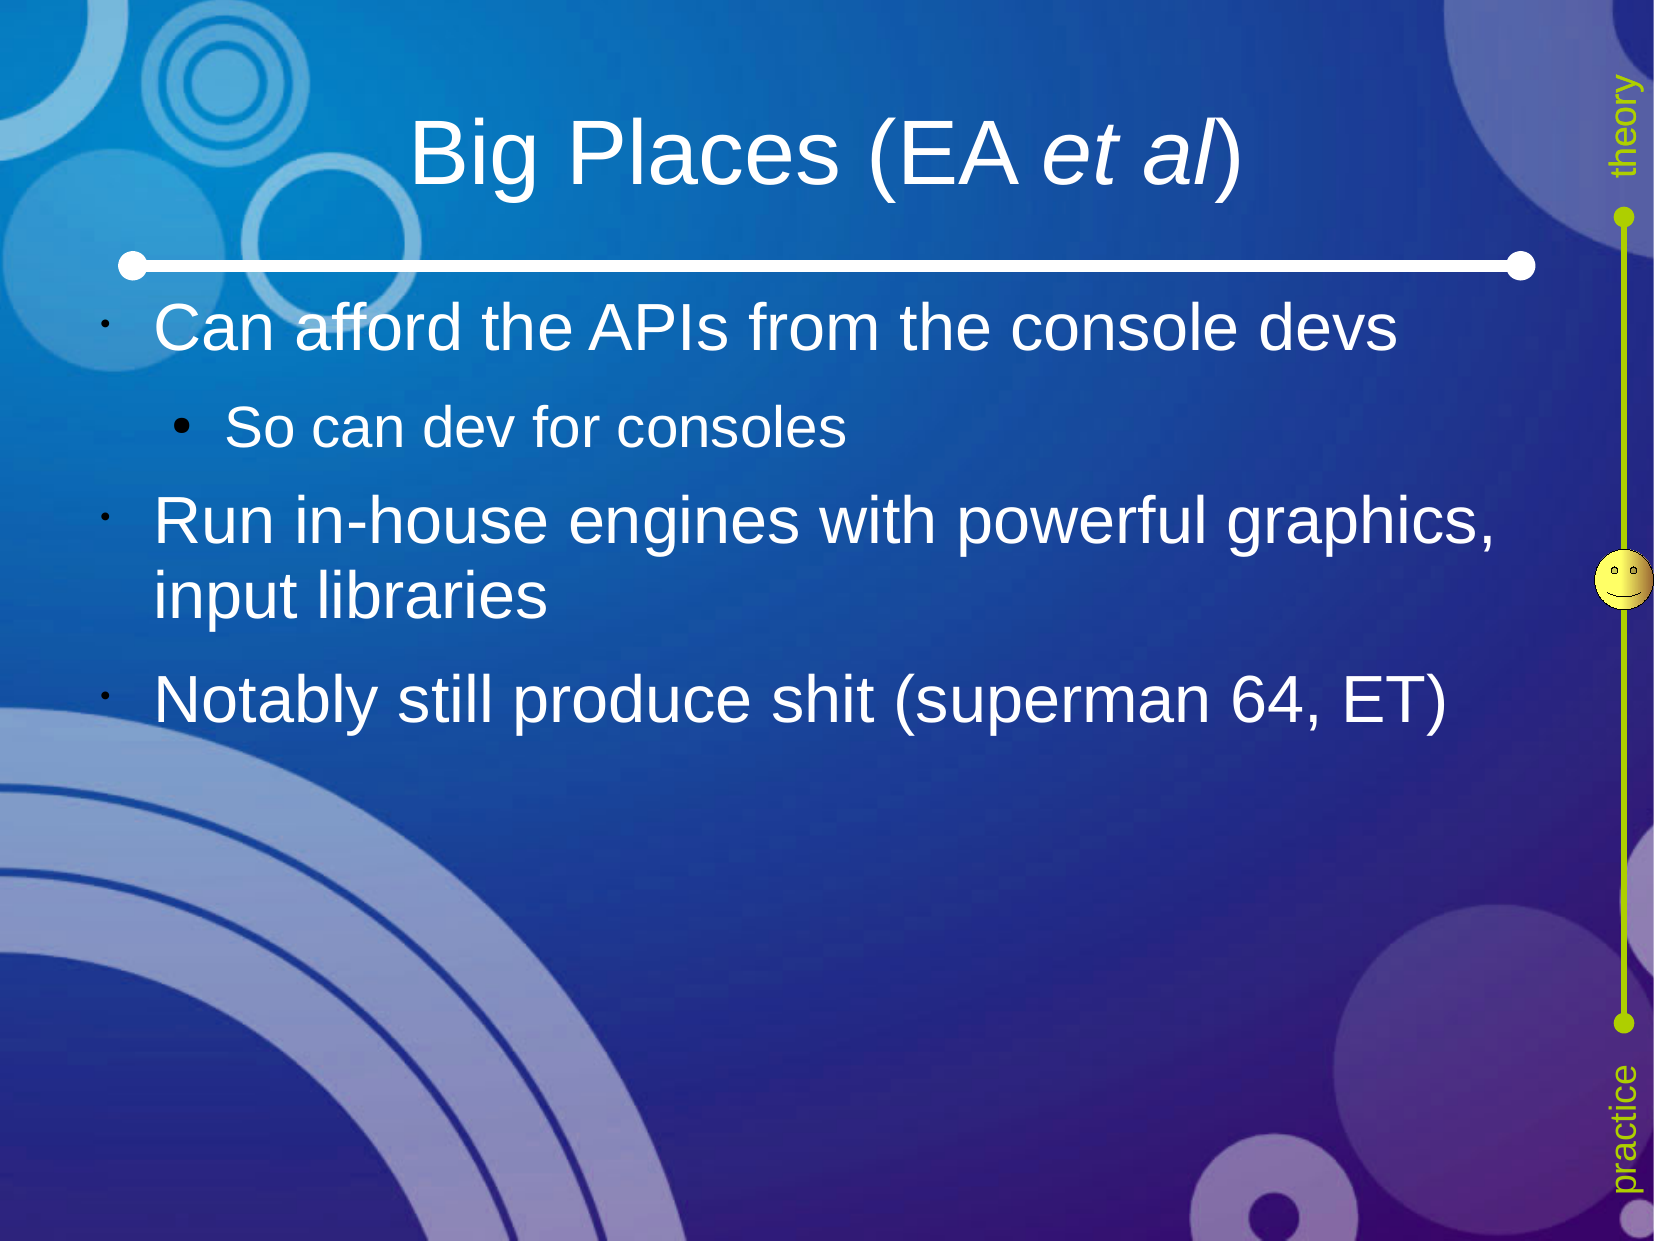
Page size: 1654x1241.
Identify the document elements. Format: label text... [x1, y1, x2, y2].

picture [0, 0, 1654, 1241]
title Big Places (EA et al) [82, 56, 1571, 250]
list Can afford the APIs from the console devs So can dev for consoles Run in-house engines with powerful graphics, input libraries Notably still produce shit (superman 64, ET) [82, 290, 1571, 1094]
text_box [1594, 549, 1654, 610]
